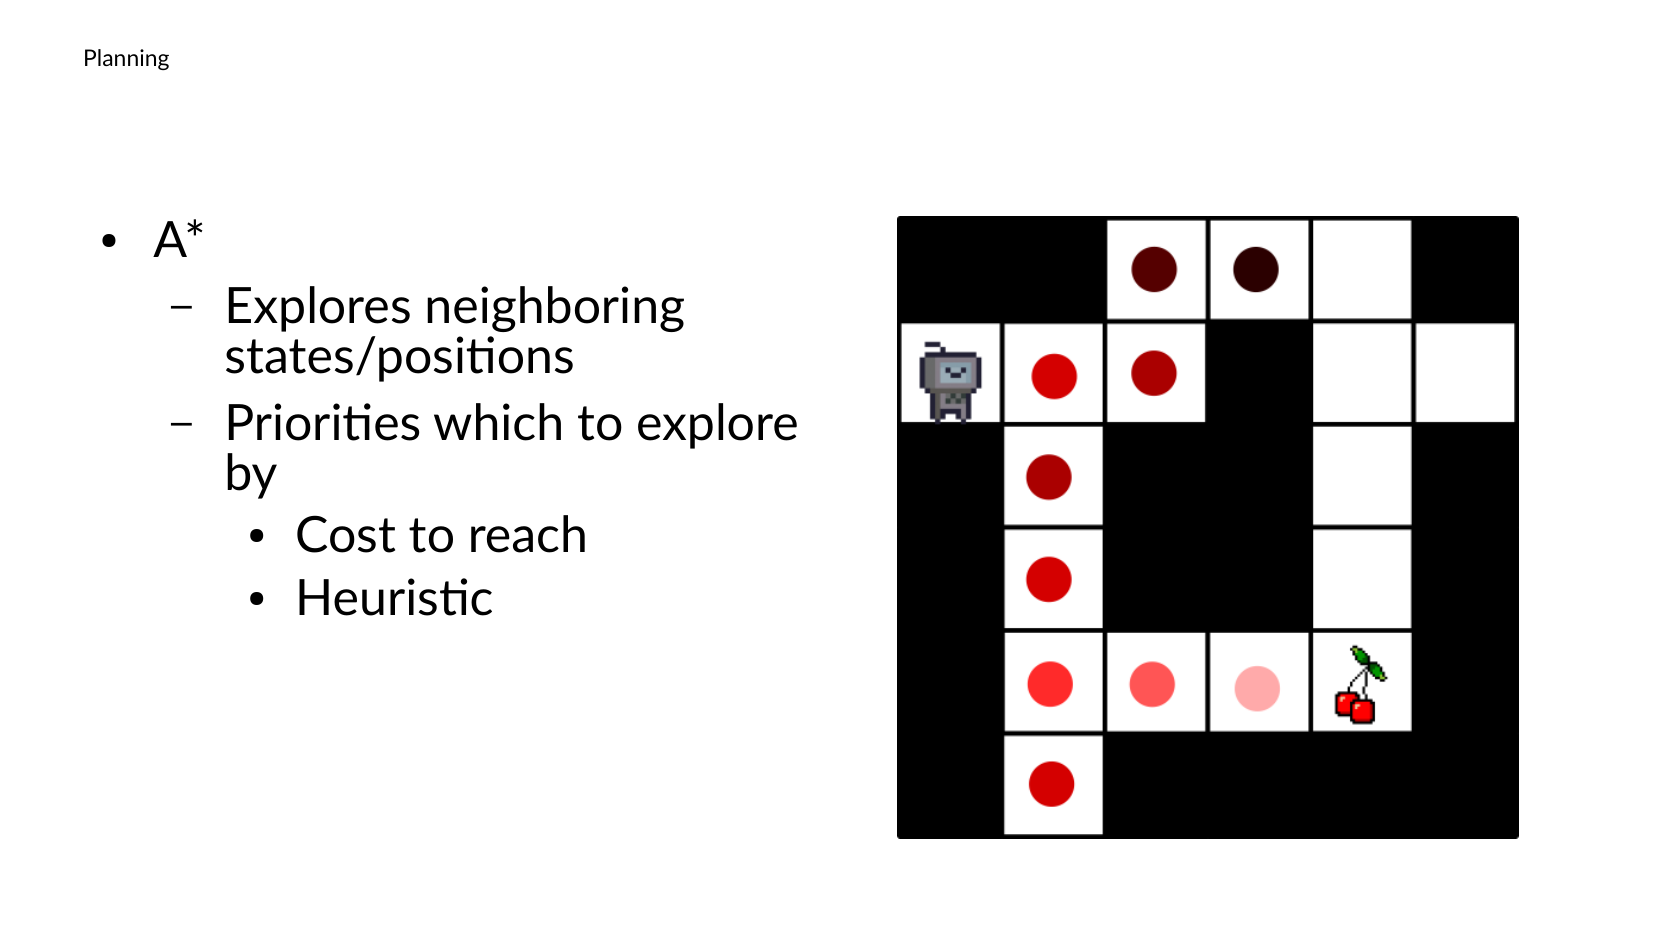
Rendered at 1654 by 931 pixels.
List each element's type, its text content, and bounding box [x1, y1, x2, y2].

list A* Explores neighboring states/positions Priorities which to explore by Cost to reach Heuristic [82, 217, 809, 839]
title Planning [83, 0, 1571, 119]
picture [897, 216, 1519, 839]
